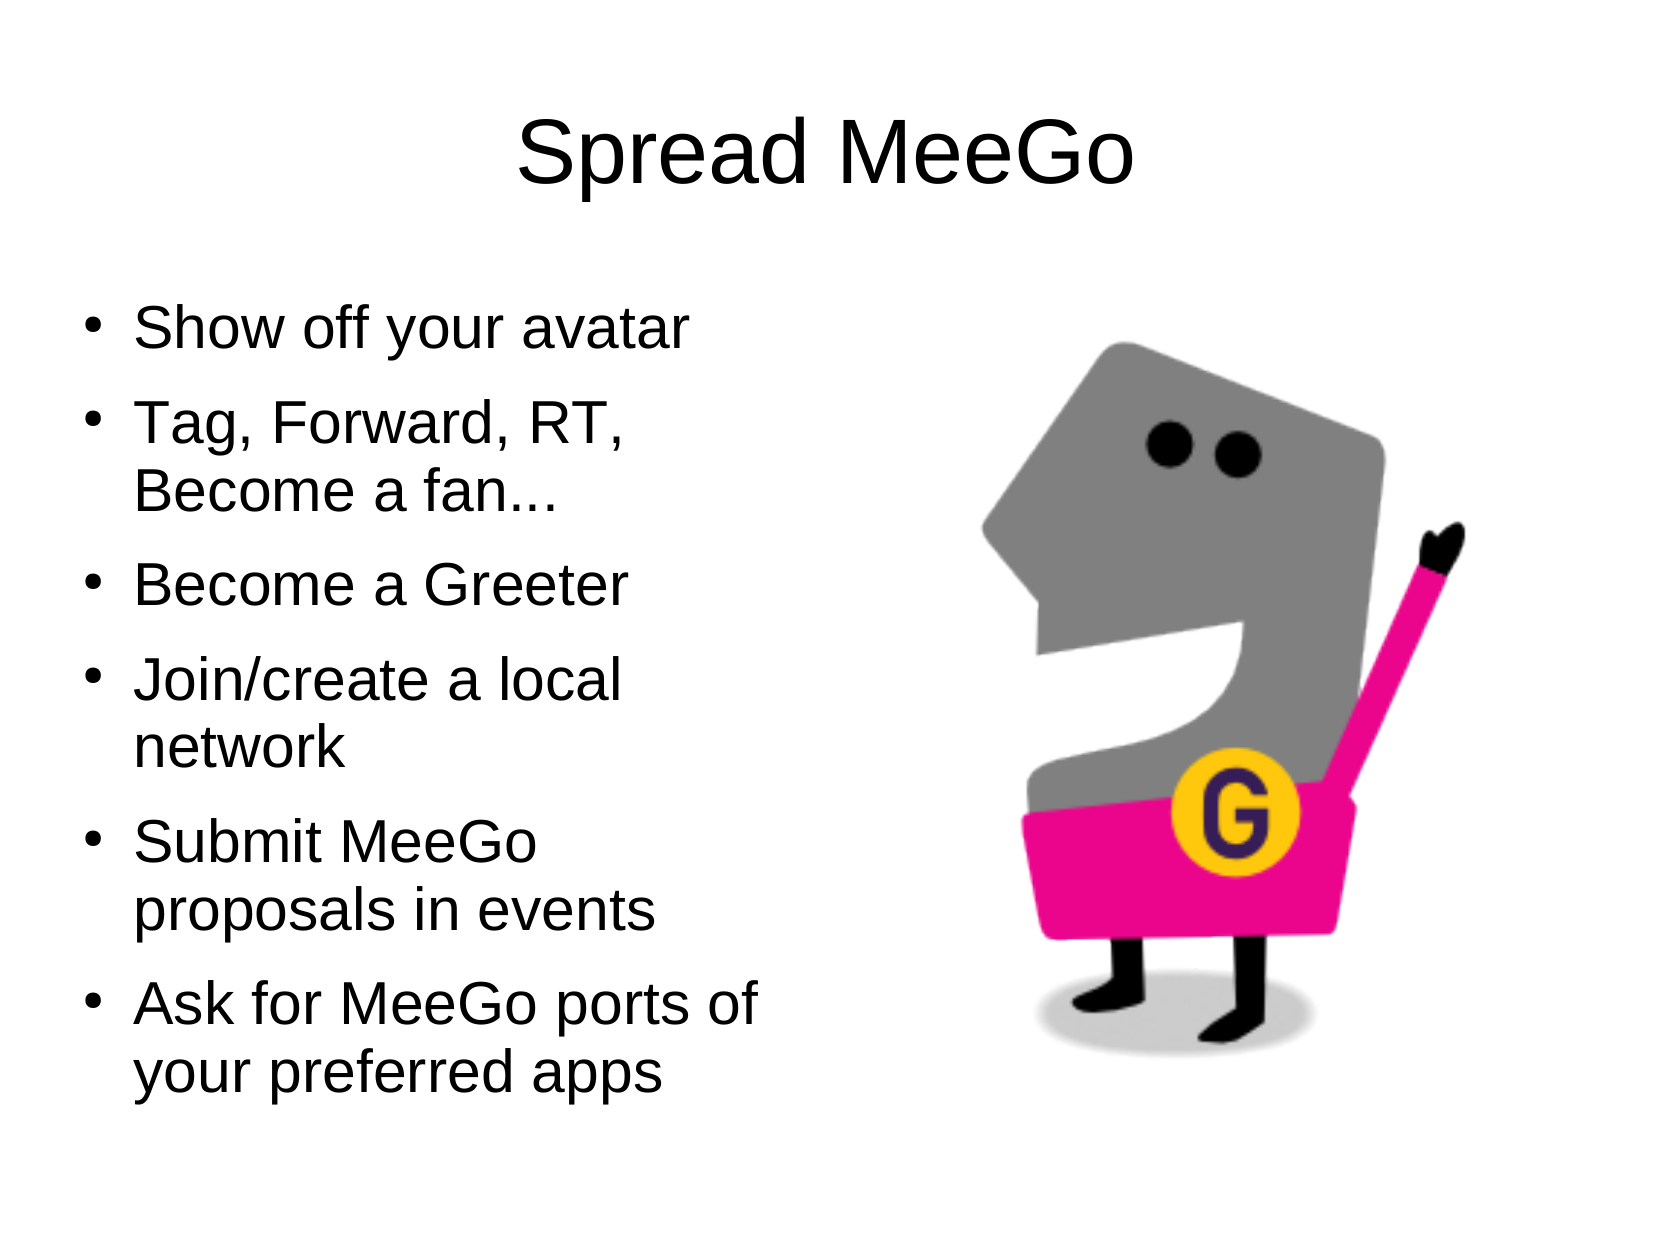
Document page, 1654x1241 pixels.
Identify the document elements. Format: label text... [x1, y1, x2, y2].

title Spread MeeGo [82, 49, 1571, 257]
picture [844, 336, 1571, 1063]
list Show off your avatar Tag, Forward, RT, Become a fan... Become a Greeter Join/create a local network Submit MeeGo proposals in events Ask for MeeGo ports of your preferred apps [82, 290, 809, 1109]
